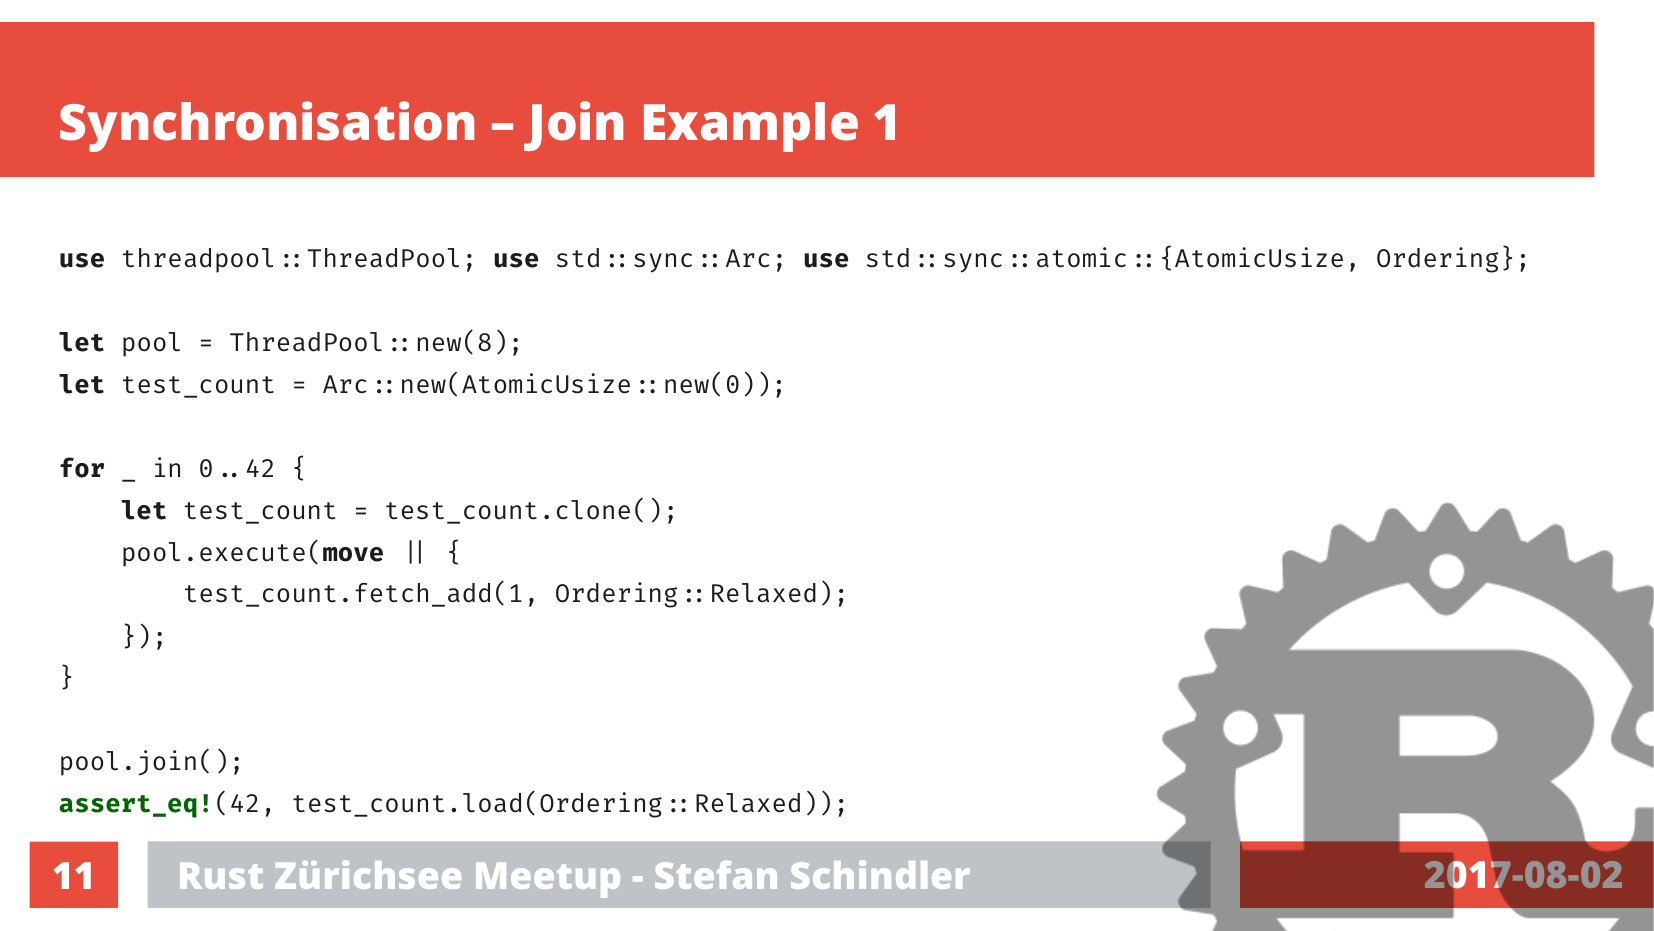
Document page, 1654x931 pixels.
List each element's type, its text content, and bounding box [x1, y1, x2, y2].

list use threadpool::ThreadPool; use std::sync::Arc; use std::sync::atomic::{AtomicUsize, Ordering}; let pool = ThreadPool::new(8); let test_count = Arc::new(AtomicUsize::new(0)); for _ in 0..42 { let test_count = test_count.clone(); pool.execute(move || { test_count.fetch_add(1, Ordering::Relaxed); }); } pool.join(); assert_eq!(42, test_count.load(Ordering::Relaxed)); [59, 243, 1565, 820]
title Synchronisation – Join Example 1 [59, 44, 1595, 156]
picture [1053, 399, 1654, 931]
